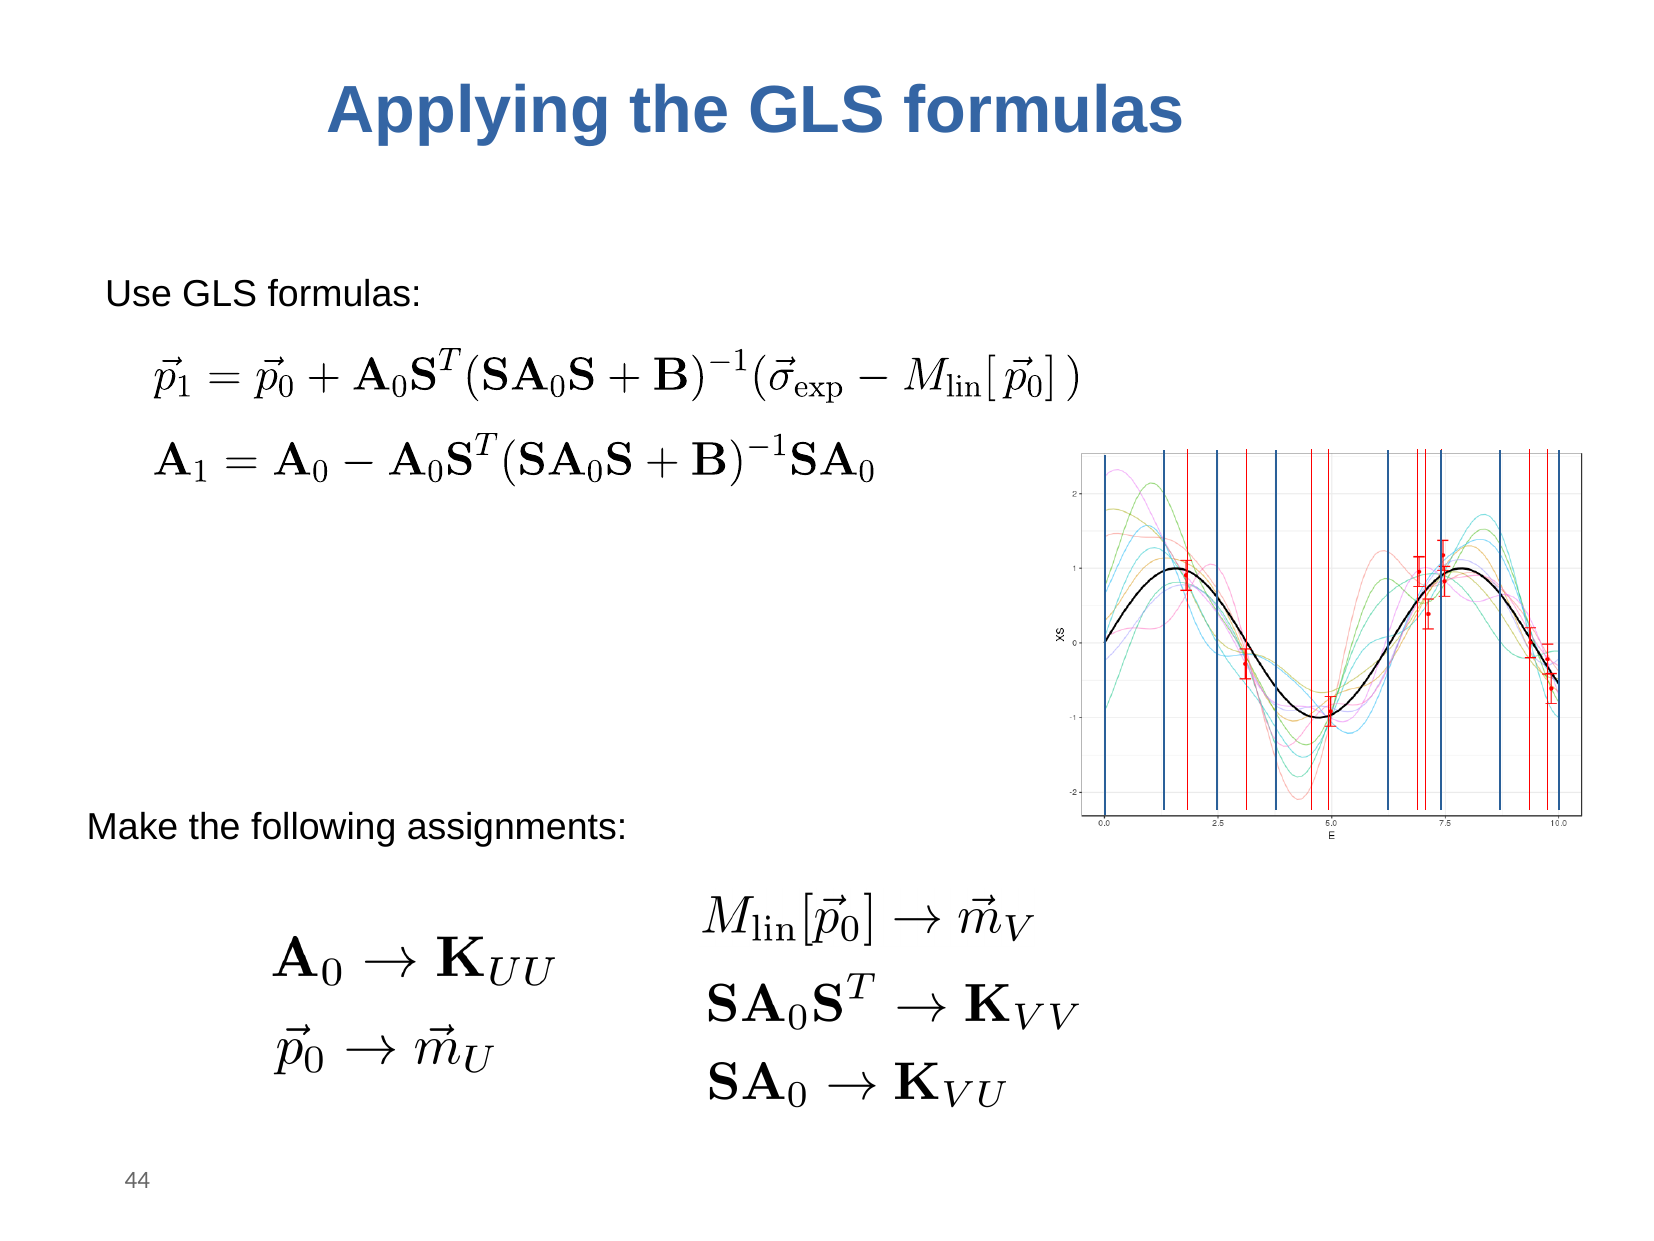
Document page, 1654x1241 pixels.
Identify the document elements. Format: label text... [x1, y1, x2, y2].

picture [705, 1059, 1006, 1111]
picture [699, 897, 1035, 947]
picture [153, 433, 876, 487]
picture [705, 969, 1081, 1036]
text_box Use GLS formulas: [90, 264, 437, 322]
picture [153, 348, 1084, 404]
title Applying the GLS formulas [147, 5, 1365, 213]
text_box Make the following assignments: [71, 797, 1075, 897]
picture [270, 1019, 496, 1076]
picture [1053, 449, 1585, 841]
picture [270, 933, 556, 989]
